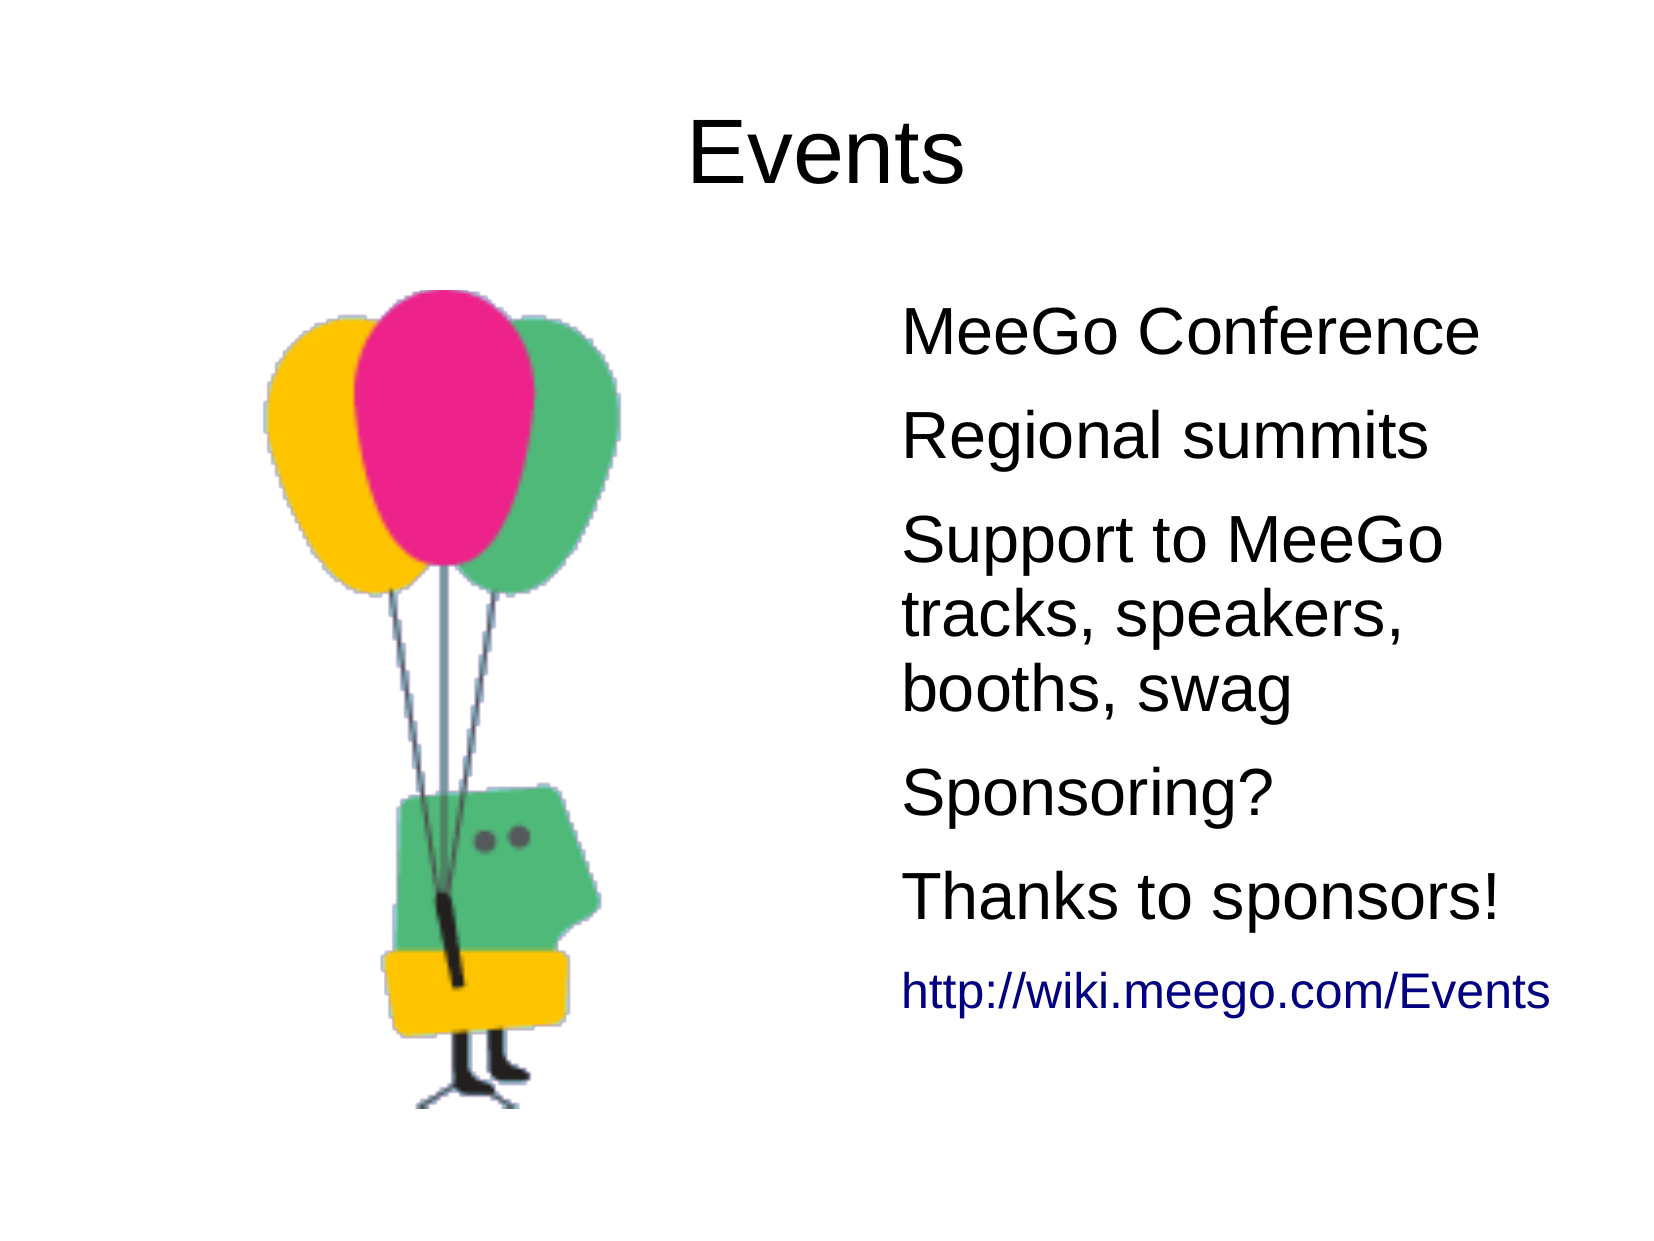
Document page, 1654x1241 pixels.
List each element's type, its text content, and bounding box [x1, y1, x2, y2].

list MeeGo Conference Regional summits Support to MeeGo tracks, speakers, booths, swag Sponsoring? Thanks to sponsors! http://wiki.meego.com/Events [844, 290, 1571, 1109]
picture [254, 290, 637, 1109]
title Events [82, 49, 1571, 257]
